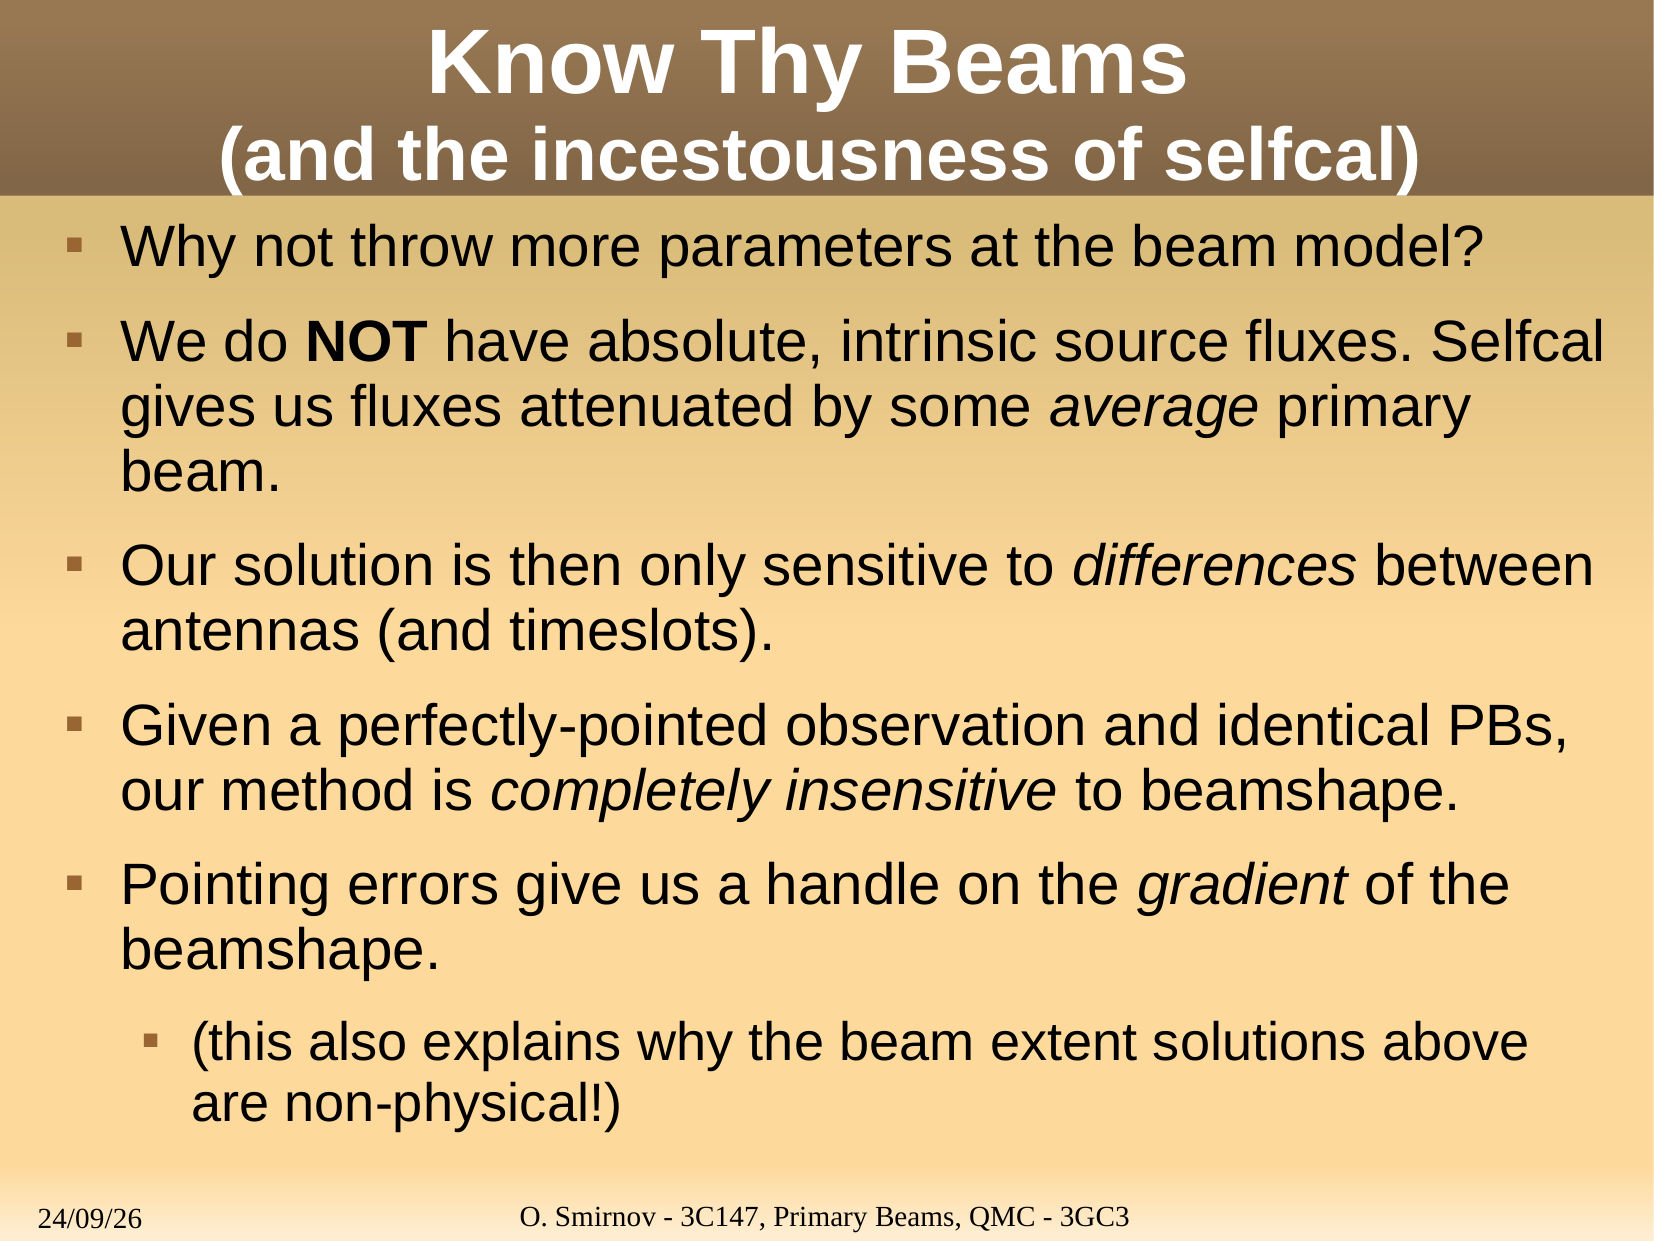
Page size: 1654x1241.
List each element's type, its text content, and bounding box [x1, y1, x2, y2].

list Why not throw more parameters at the beam model? We do NOT have absolute, intrinsic source fluxes. Selfcal gives us fluxes attenuated by some average primary beam. Our solution is then only sensitive to differences between antennas (and timeslots). Given a perfectly-pointed observation and identical PBs, our method is completely insensitive to beamshape. Pointing errors give us a handle on the gradient of the beamshape. (this also explains why the beam extent solutions above are non-physical!) [49, 213, 1613, 1133]
picture [0, 0, 1654, 1241]
title Know Thy Beams (and the incestousness of selfcal) [76, 0, 1565, 208]
